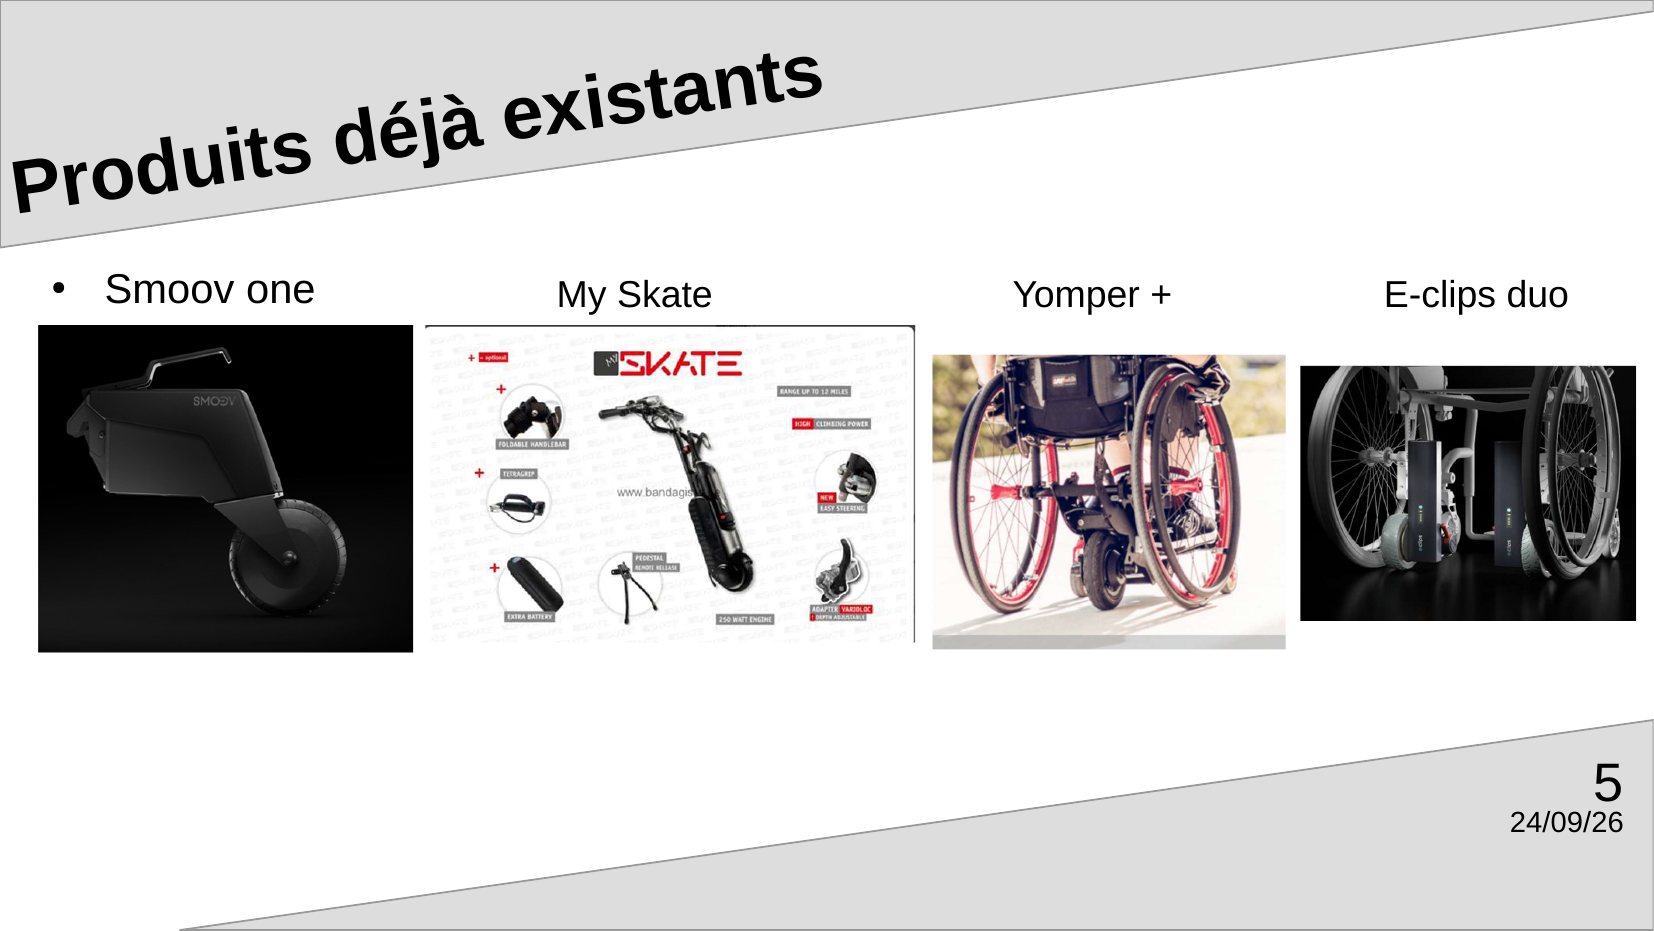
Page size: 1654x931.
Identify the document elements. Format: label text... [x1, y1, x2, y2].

picture [37, 324, 413, 653]
picture [932, 354, 1286, 650]
title Produits déjà existants [0, 0, 1484, 266]
list Smoov one [33, 265, 413, 650]
text_box Yomper + [915, 265, 1270, 323]
text_box E-clips duo [1358, 265, 1595, 323]
text_box My Skate [413, 265, 857, 739]
picture [857, 324, 916, 643]
picture [1299, 364, 1637, 621]
